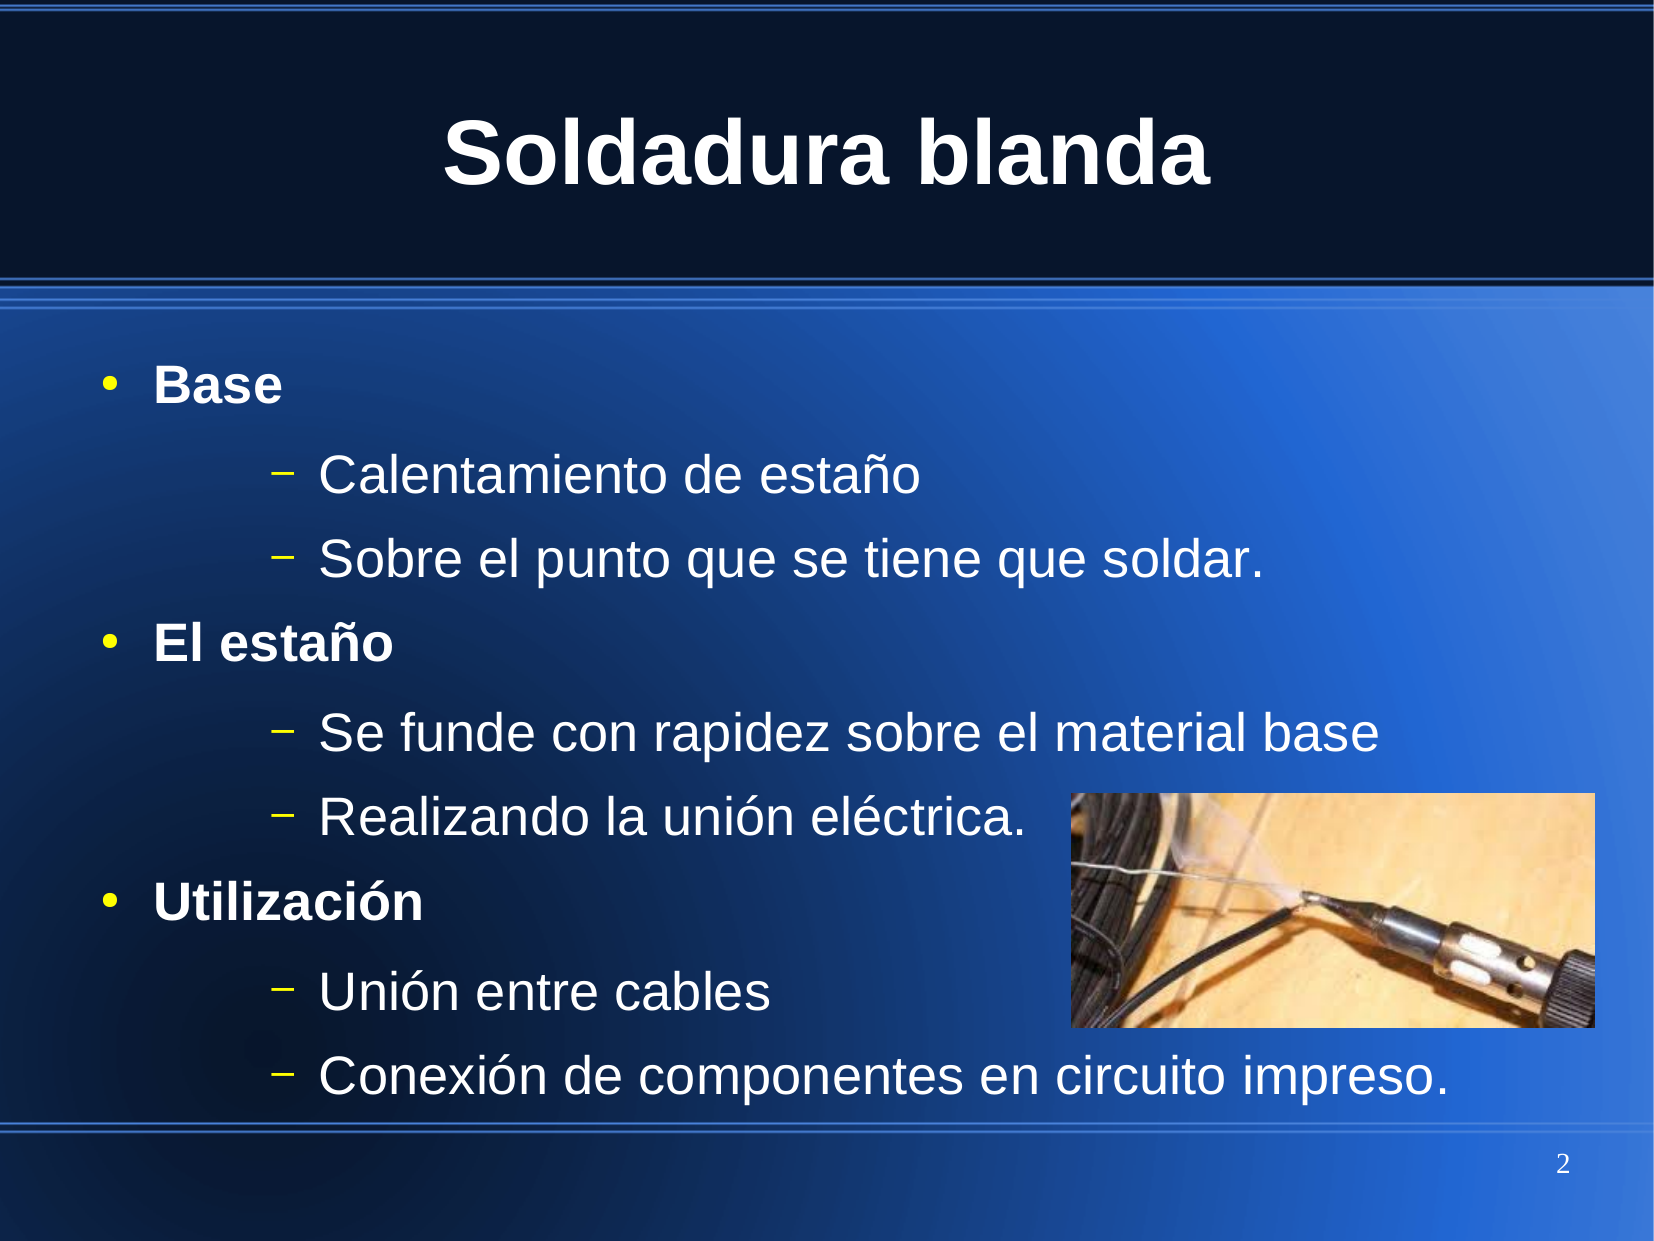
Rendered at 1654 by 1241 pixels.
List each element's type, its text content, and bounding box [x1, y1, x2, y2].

picture [0, 0, 1654, 1241]
list Base Calentamiento de estaño Sobre el punto que se tiene que soldar. El estaño Se funde con rapidez sobre el material base Realizando la unión eléctrica. Utilización Unión entre cables Conexión de componentes en circuito impreso. [82, 354, 1571, 1111]
title Soldadura blanda [82, 49, 1571, 257]
